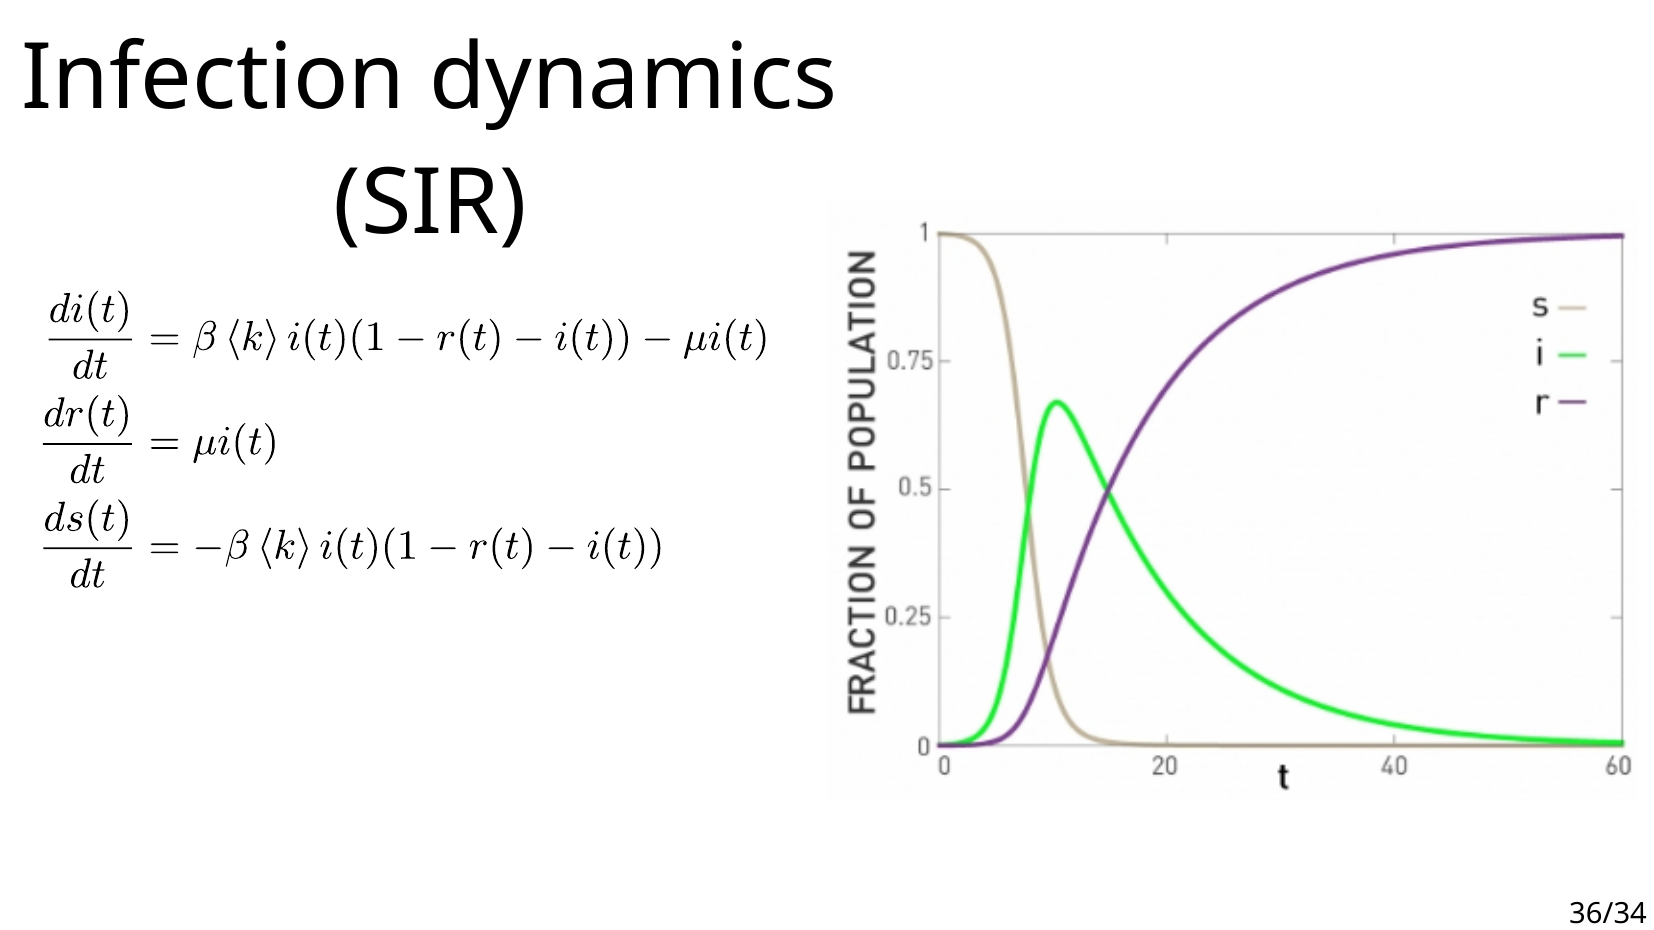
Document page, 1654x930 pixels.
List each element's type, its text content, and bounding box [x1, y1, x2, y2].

title Infection dynamics (SIR) [17, 1, 843, 270]
text_box [42, 290, 770, 588]
picture [827, 199, 1638, 800]
